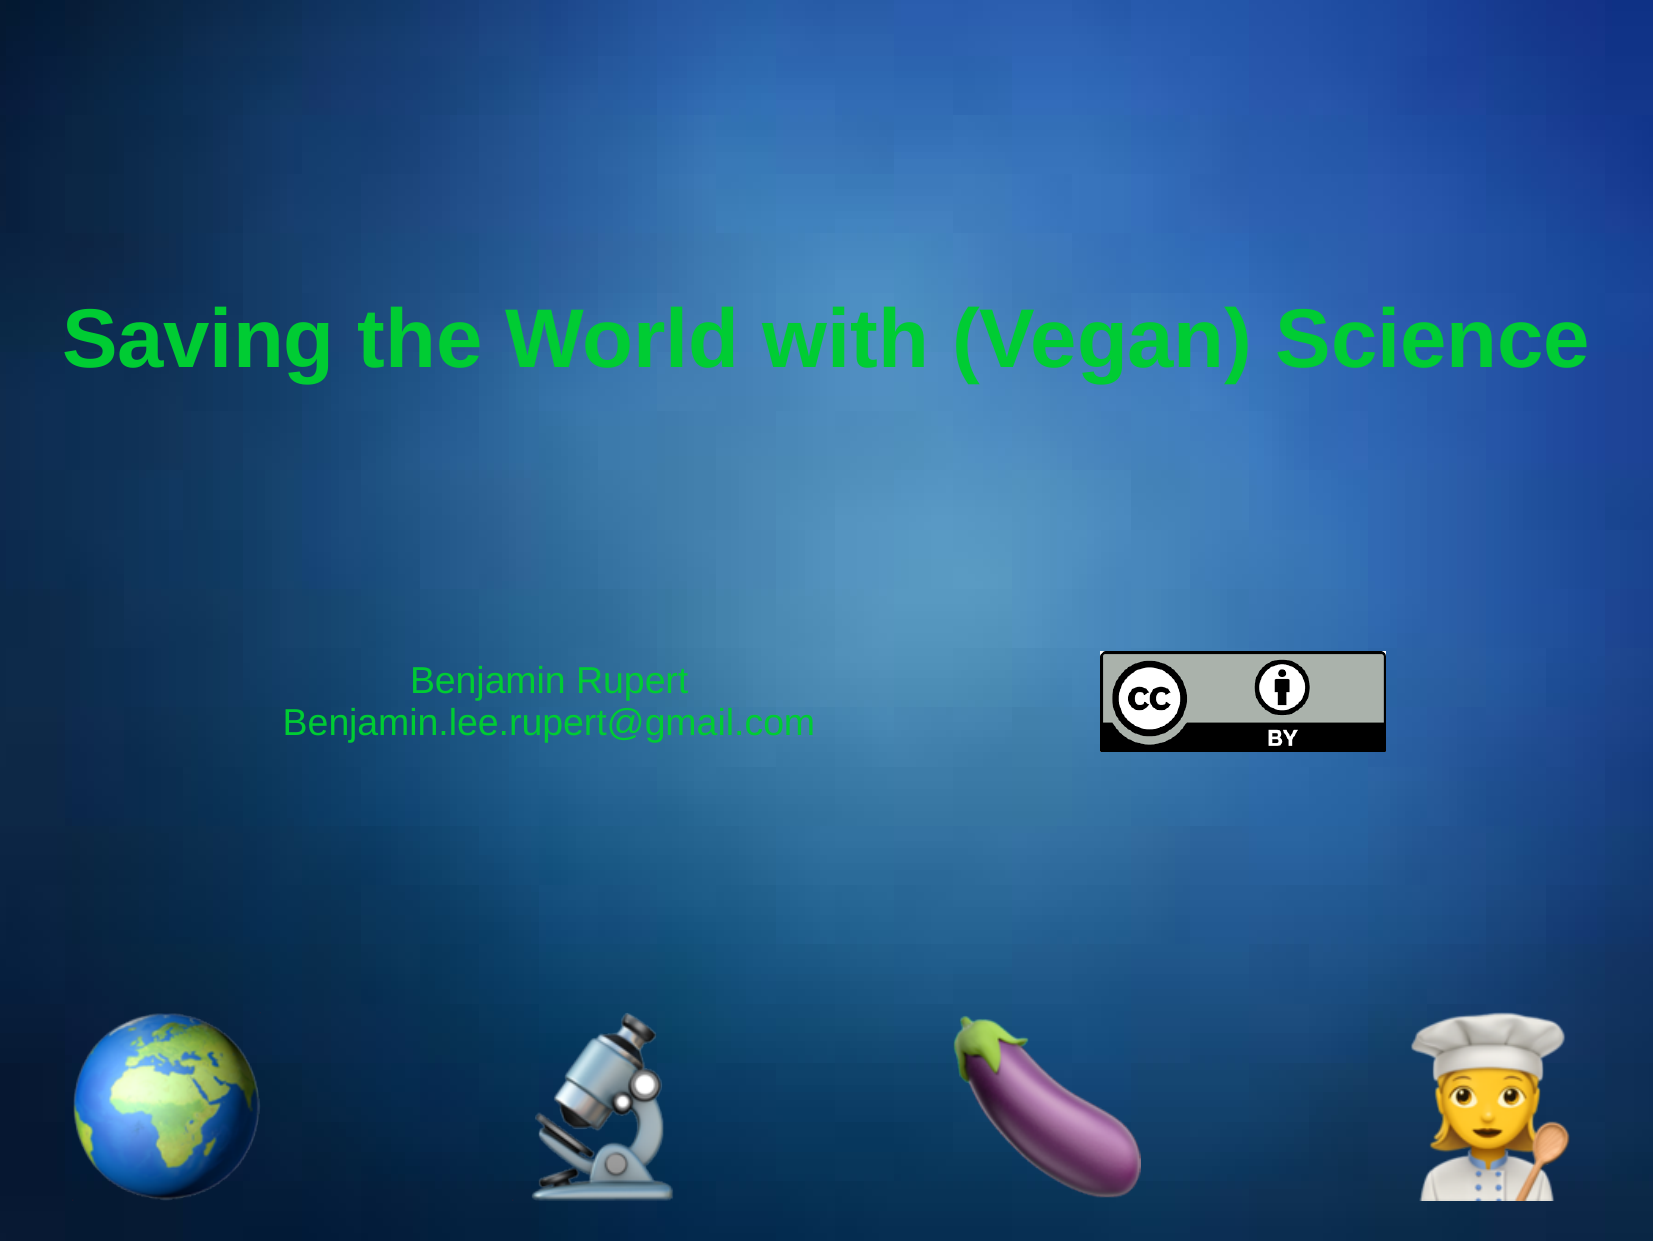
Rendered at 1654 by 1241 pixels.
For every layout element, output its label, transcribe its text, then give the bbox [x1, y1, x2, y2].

text_box Benjamin Rupert Benjamin.lee.rupert@gmail.com [267, 652, 831, 752]
text_box Saving the World with (Vegan) Science [47, 285, 1607, 393]
picture [0, 0, 1653, 1241]
